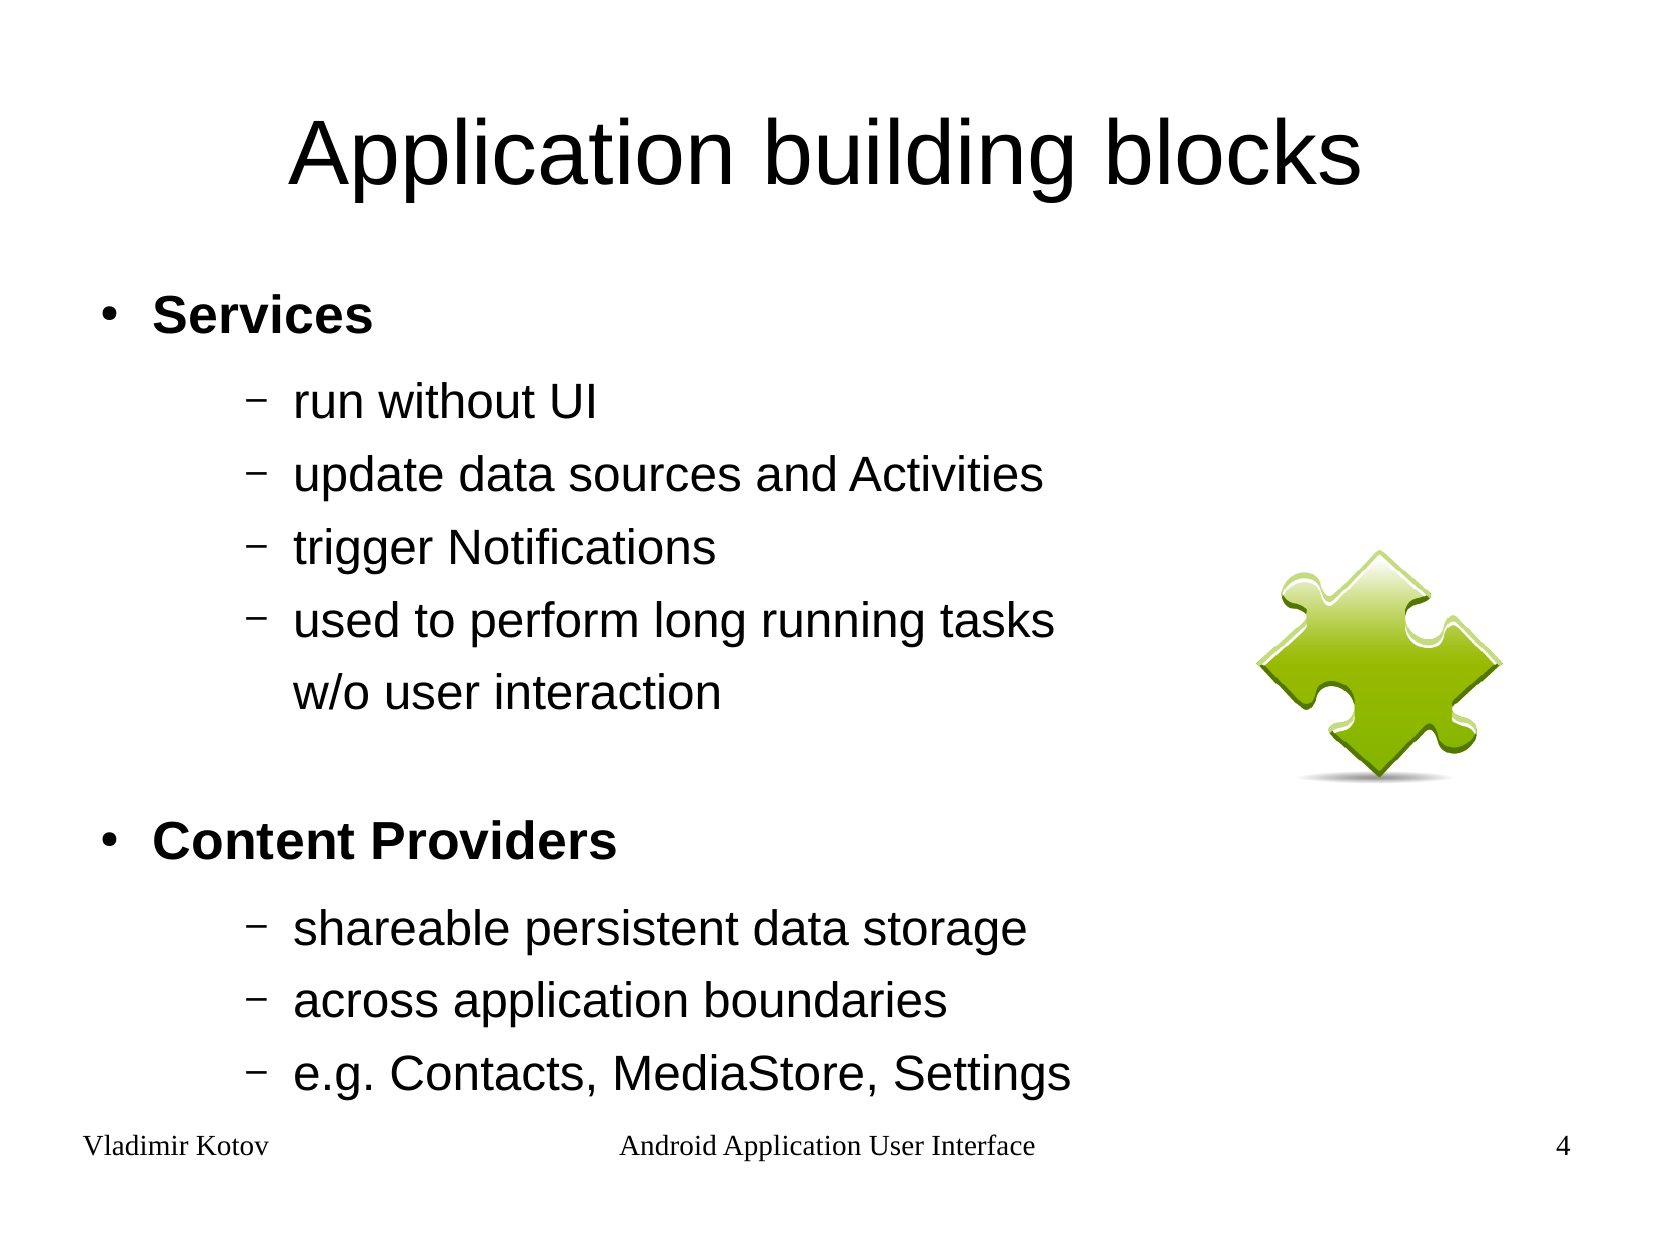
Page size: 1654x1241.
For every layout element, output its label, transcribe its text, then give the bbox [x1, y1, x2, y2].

picture [1174, 476, 1586, 856]
title Application building blocks [82, 56, 1571, 250]
list Services run without UI update data sources and Activities trigger Notifications used to perform long running tasks w/o user interaction Content Providers shareable persistent data storage across application boundaries e.g. Contacts, MediaStore, Settings [82, 284, 1195, 1103]
